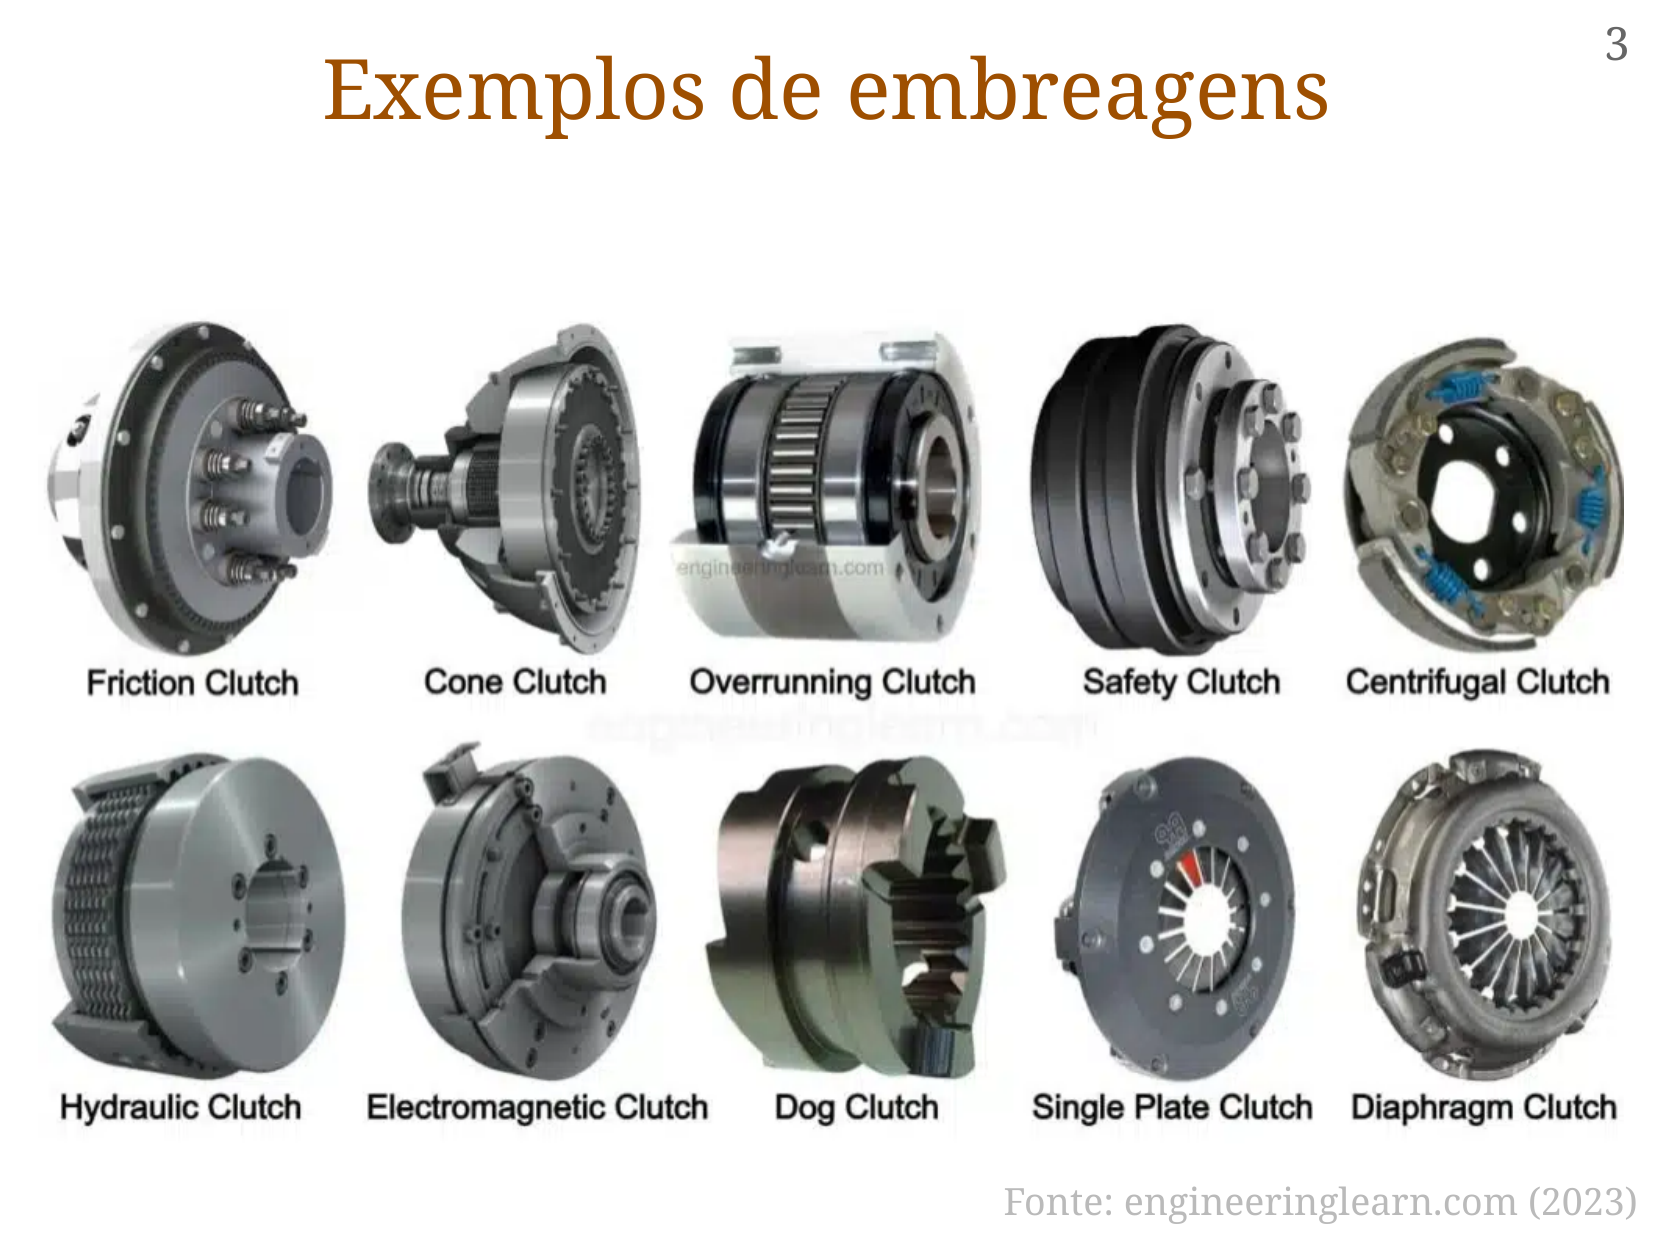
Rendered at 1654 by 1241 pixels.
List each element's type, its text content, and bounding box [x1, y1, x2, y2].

text_box Fonte: engineeringlearn.com (2023) [988, 1168, 1654, 1235]
picture [38, 309, 1624, 1153]
title Exemplos de embreagens [59, 29, 1595, 148]
